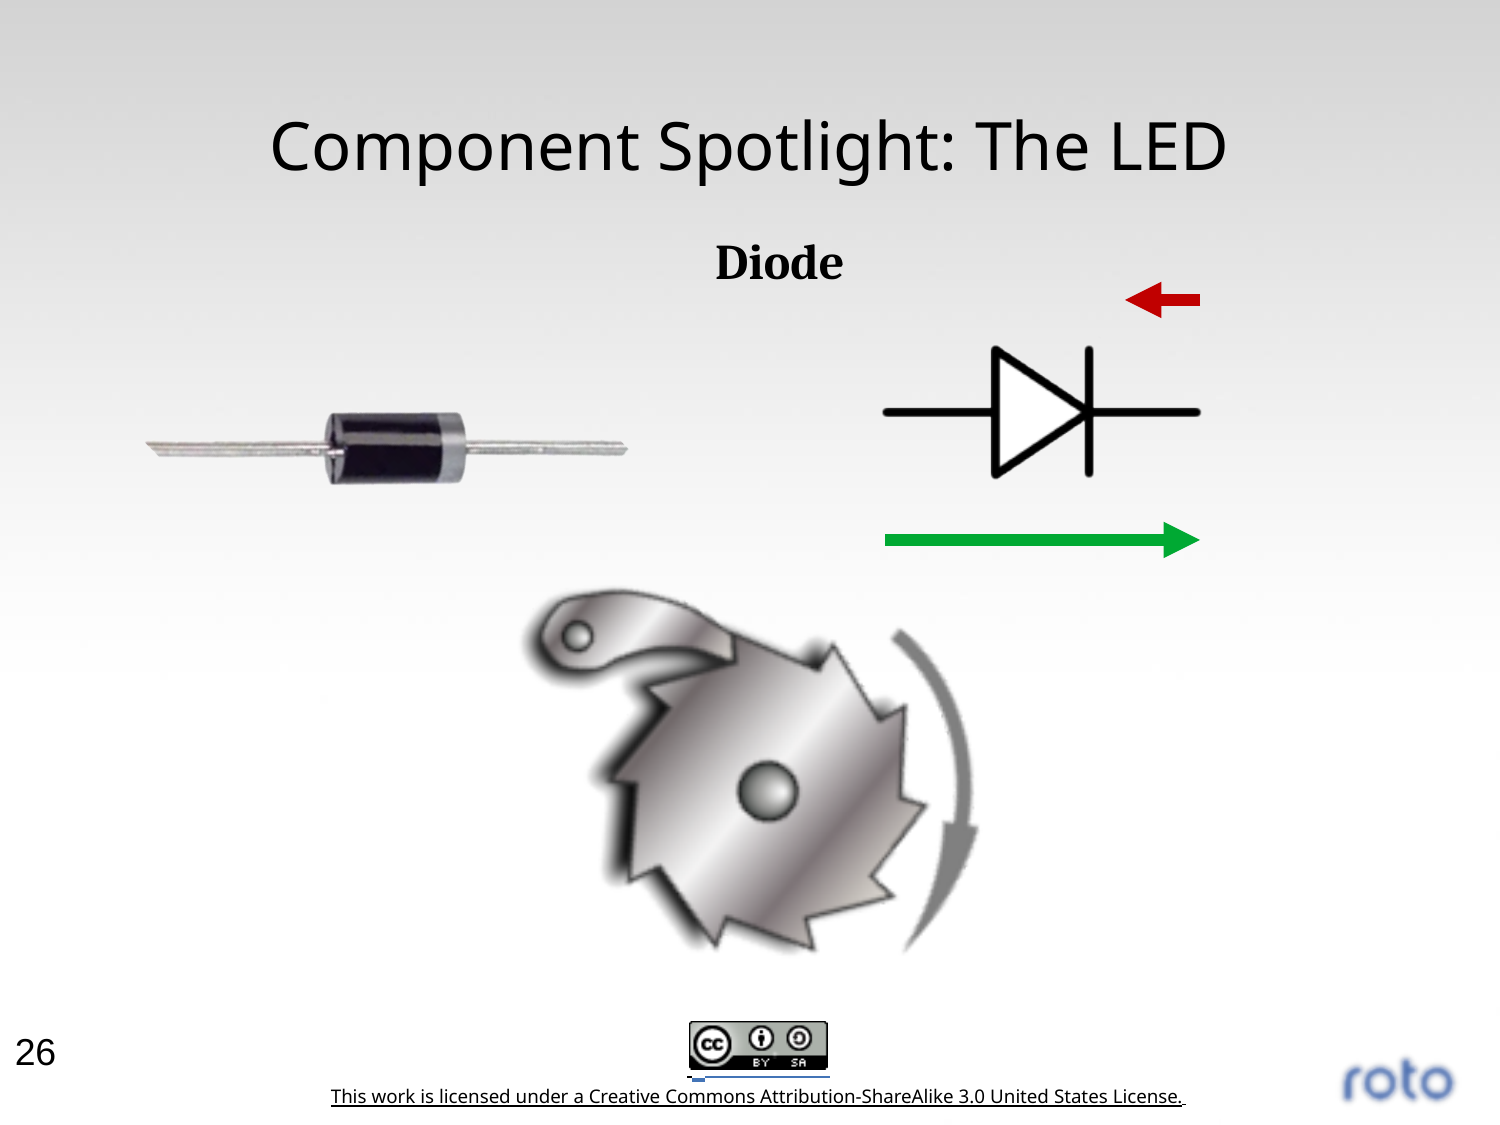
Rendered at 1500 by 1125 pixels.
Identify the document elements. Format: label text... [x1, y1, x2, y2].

picture [0, 0, 1500, 1125]
text_box Diode [540, 227, 1021, 325]
title Component Spotlight: The LED [112, 49, 1388, 238]
